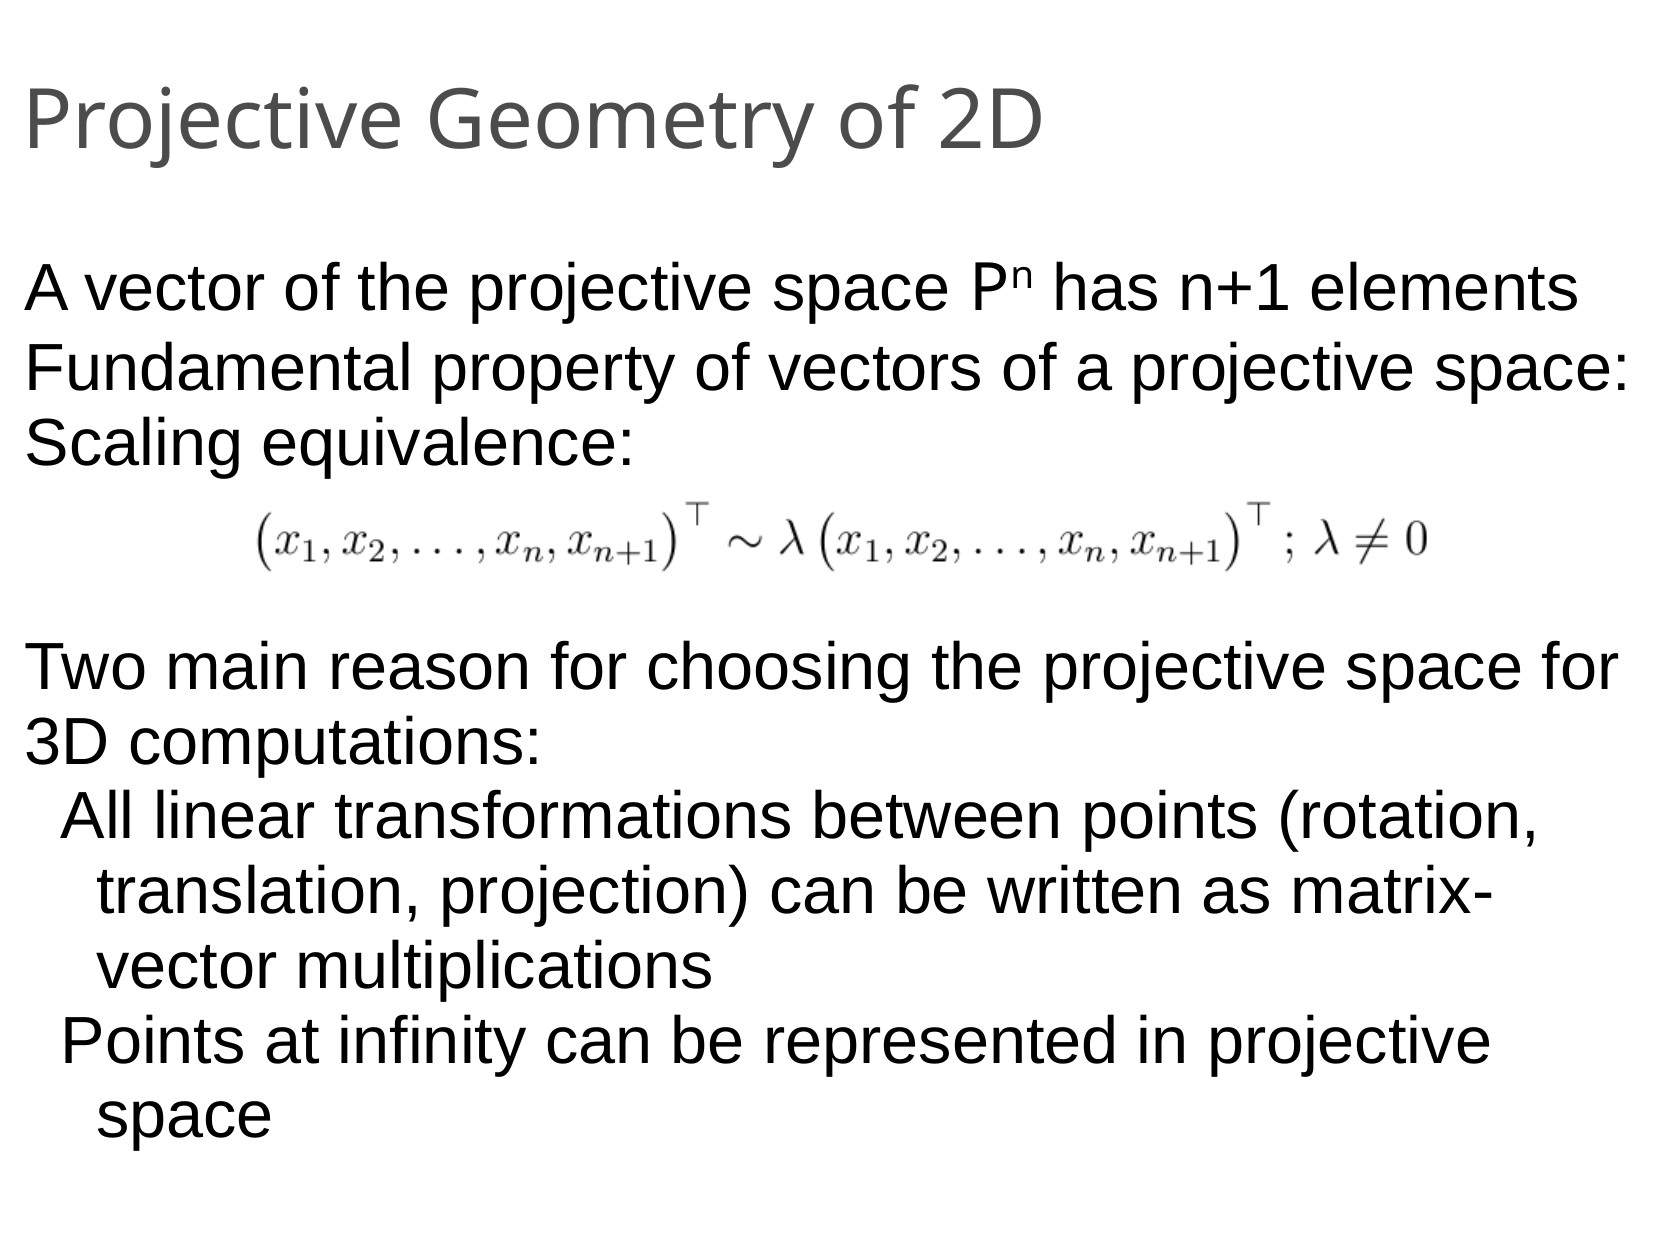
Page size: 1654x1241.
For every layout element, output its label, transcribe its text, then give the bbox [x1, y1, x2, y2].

picture [240, 491, 1441, 590]
title Projective Geometry of 2D [22, 26, 1654, 205]
subtitle A vector of the projective space Pn has n+1 elements Fundamental property of vectors of a projective space: Scaling equivalence: Two main reason for choosing the projective space for 3D computations: All linear transformations between points (rotation, translation, projection) can be written as matrix-vector multiplications Points at infinity can be represented in projective space [25, 232, 1654, 1160]
